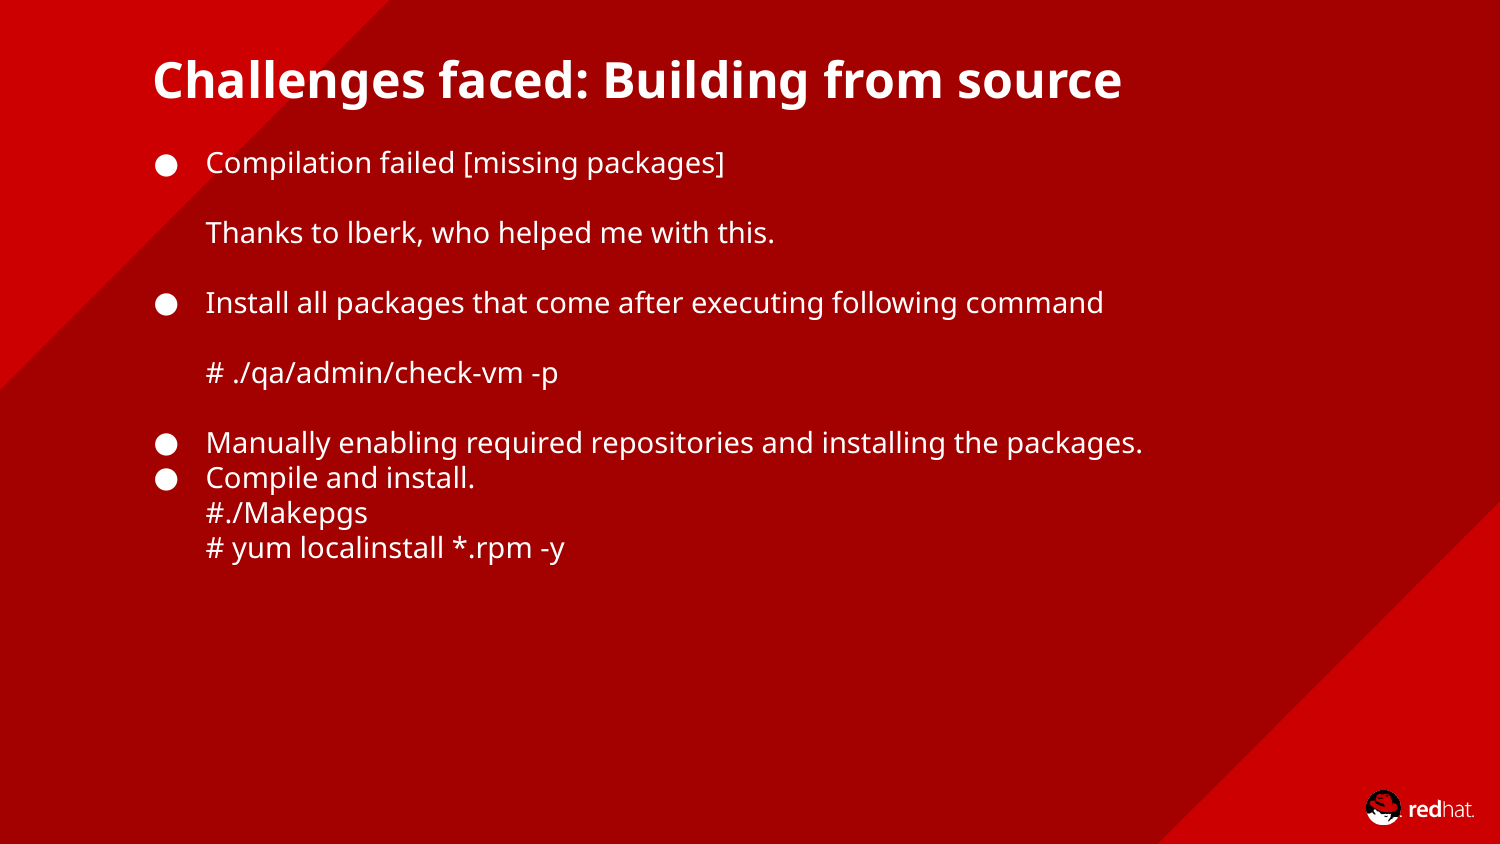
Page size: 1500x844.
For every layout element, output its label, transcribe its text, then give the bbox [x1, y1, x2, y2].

picture [0, 0, 1500, 844]
title Challenges faced: Building from source [137, 24, 1413, 132]
text_box Compilation failed [missing packages] Thanks to lberk, who helped me with this. Install all packages that come after executing following command # ./qa/admin/check-vm -p Manually enabling required repositories and installing the packages. Compile and install. #./Makepgs # yum localinstall *.rpm -y [115, 129, 1392, 715]
